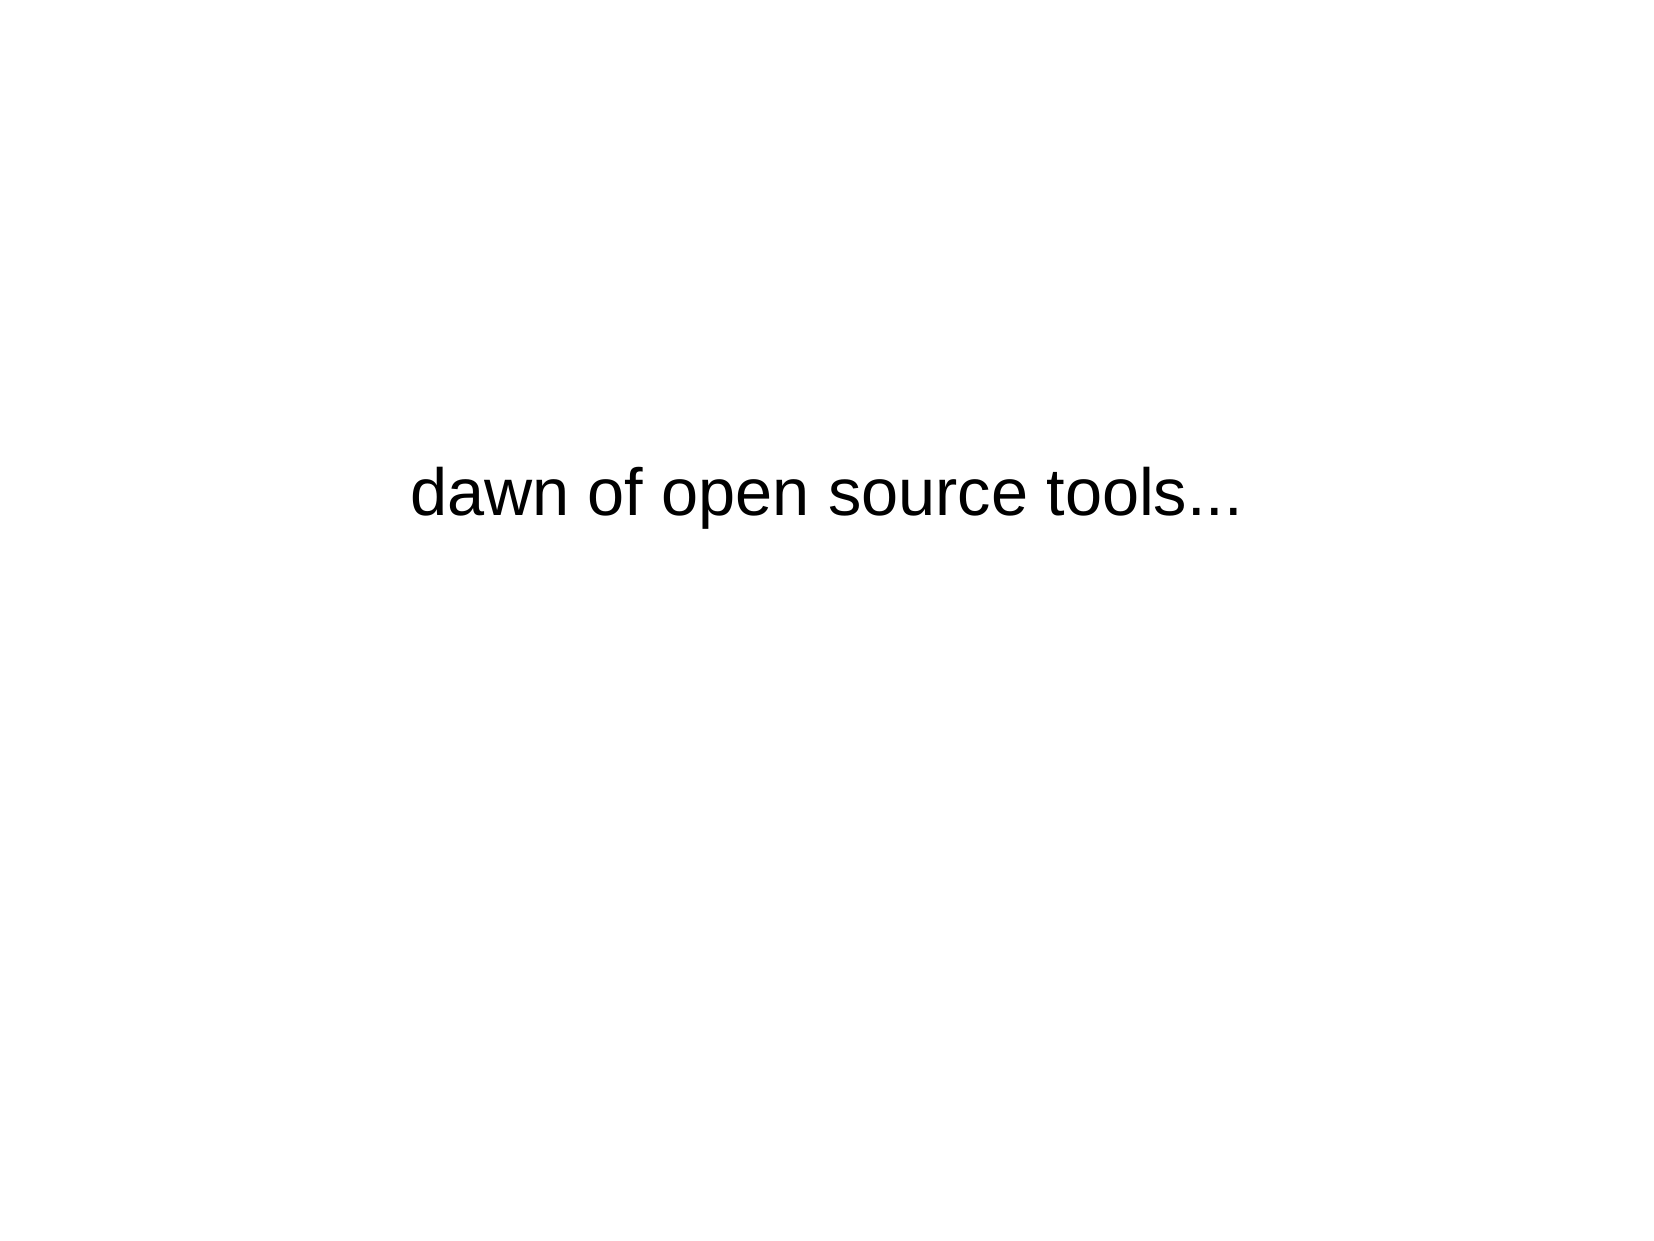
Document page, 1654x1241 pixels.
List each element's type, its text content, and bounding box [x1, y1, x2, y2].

subtitle dawn of open source tools... [82, 49, 1571, 1010]
